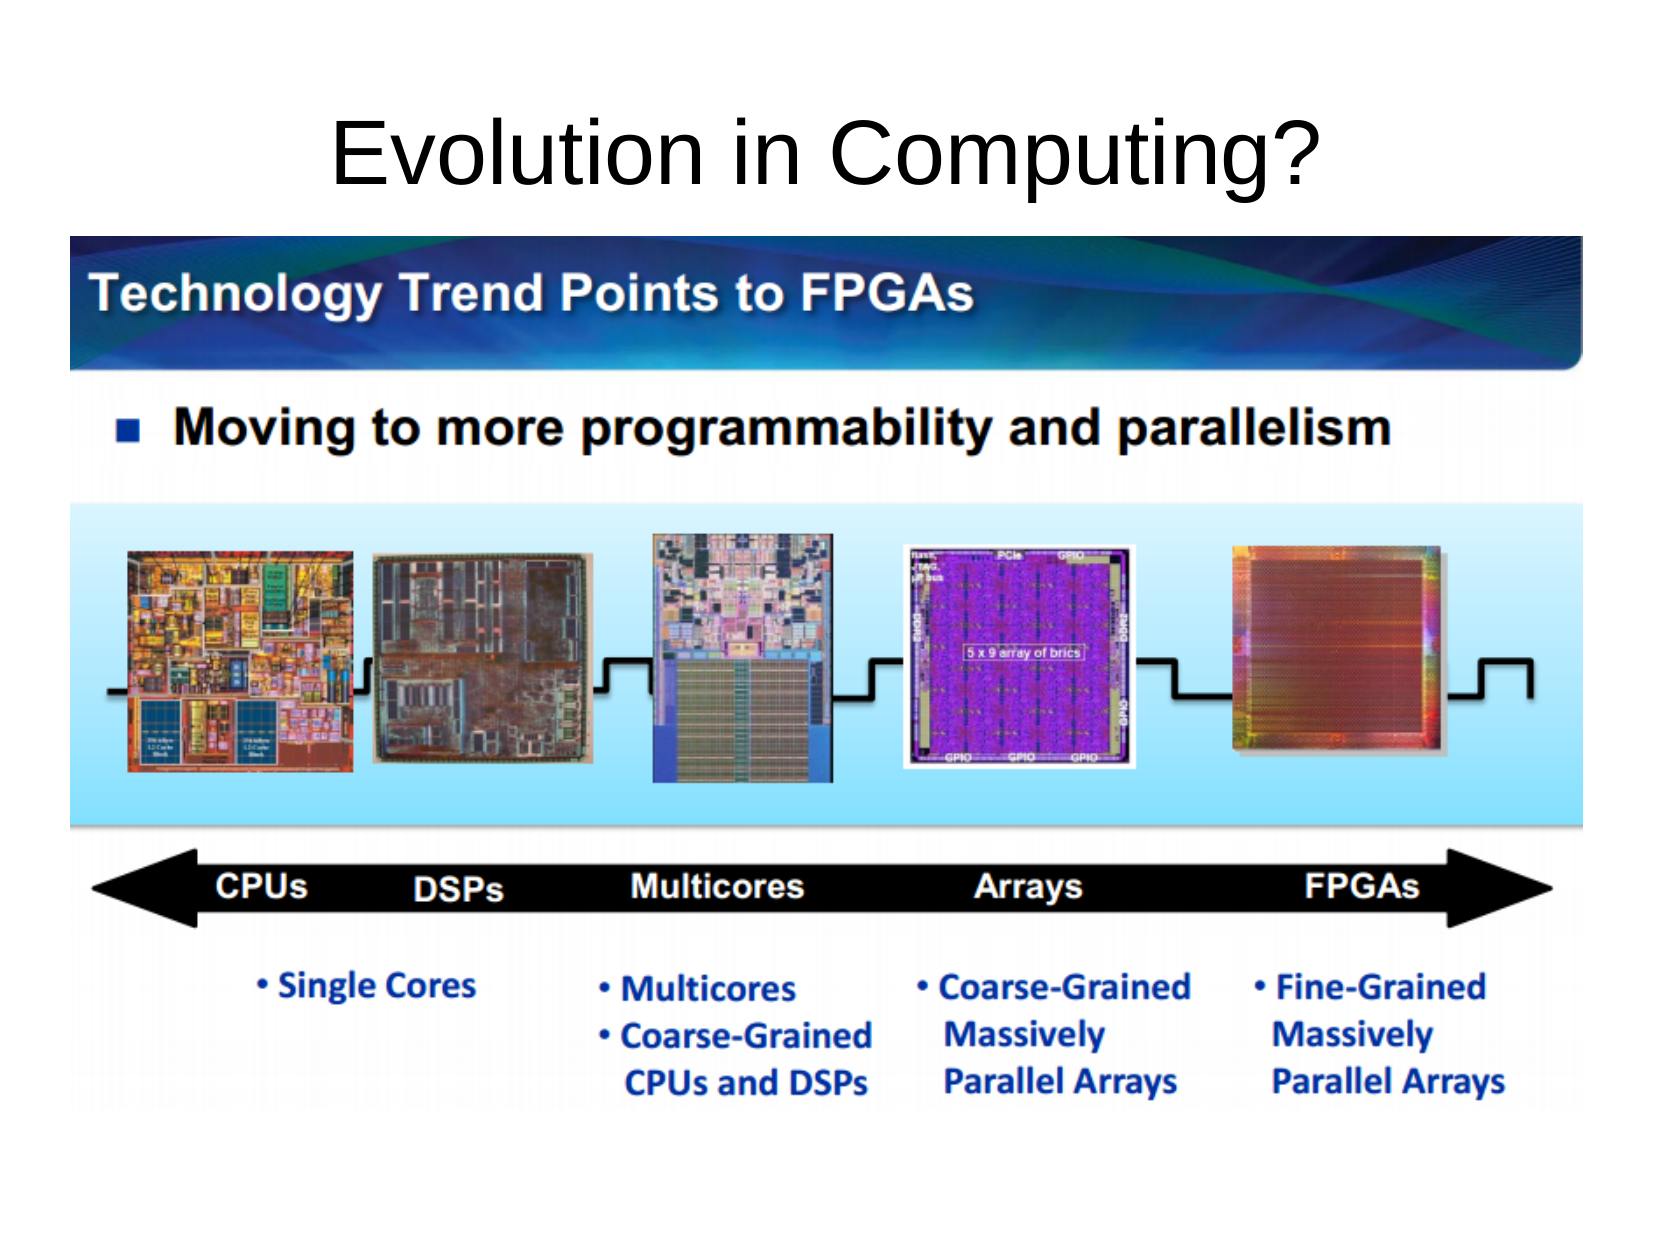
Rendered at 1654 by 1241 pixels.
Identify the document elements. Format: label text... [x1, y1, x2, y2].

picture [70, 236, 1583, 1111]
title Evolution in Computing? [82, 49, 1571, 236]
